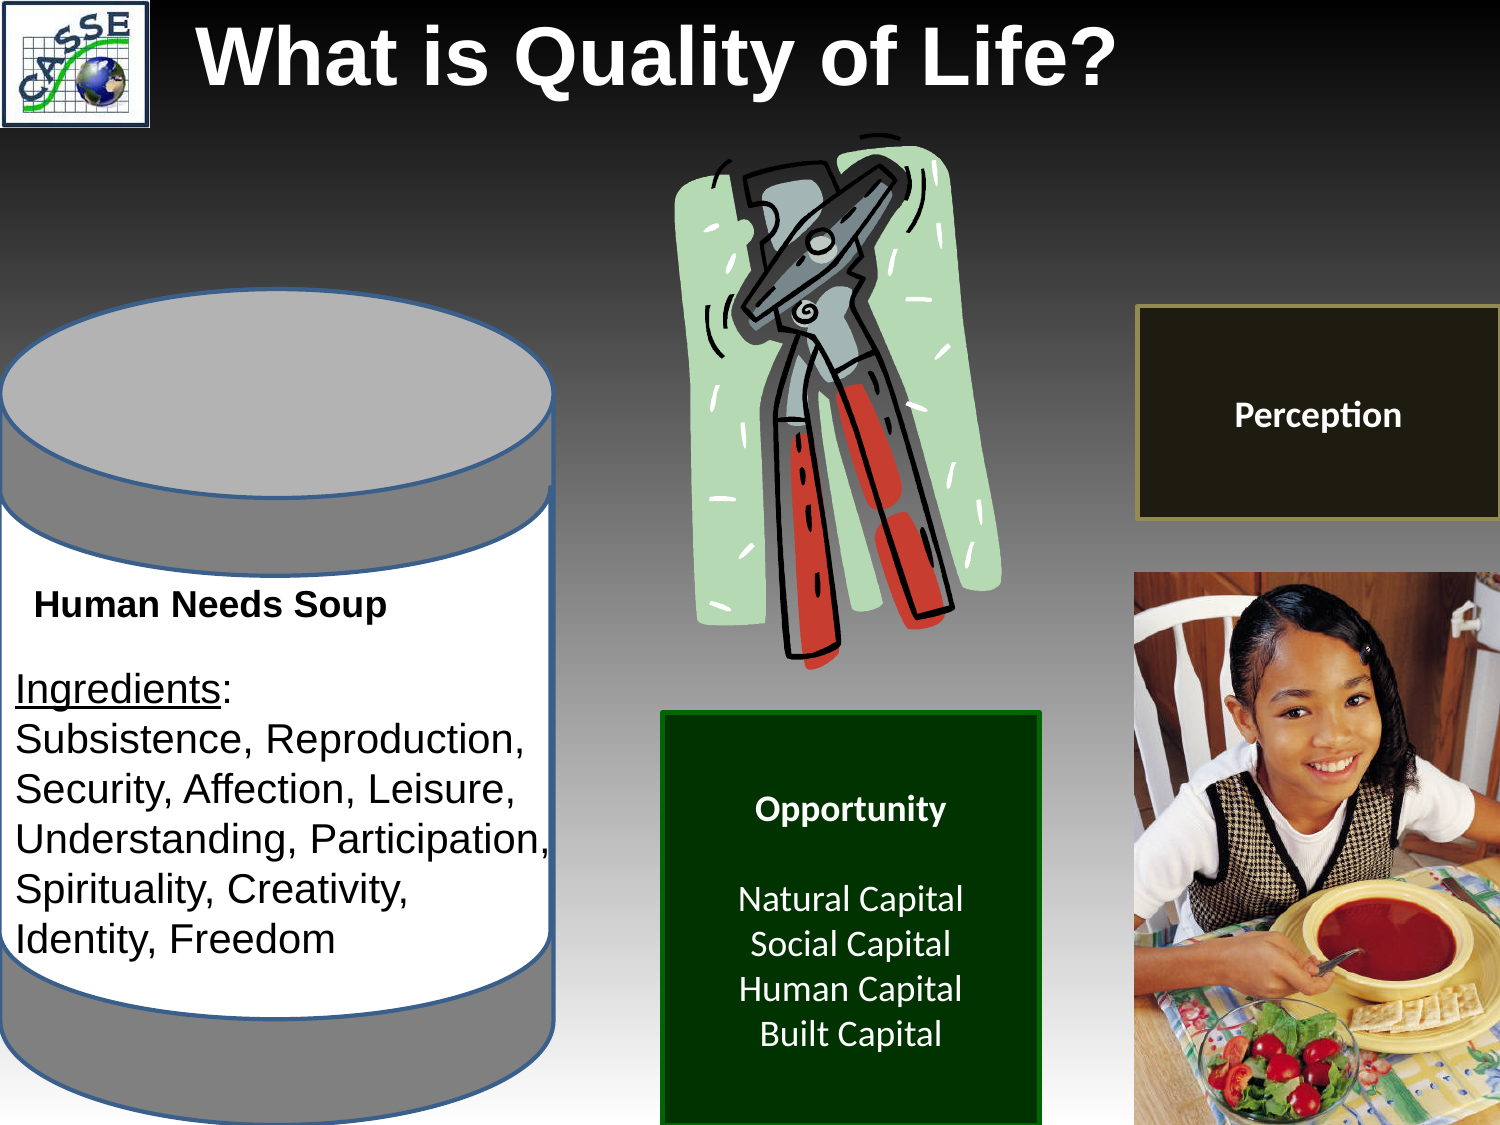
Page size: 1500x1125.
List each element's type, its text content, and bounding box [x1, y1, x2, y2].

text_box [0, 400, 554, 654]
text_box Perception [1137, 306, 1500, 519]
text_box [0, 970, 554, 1125]
picture [1134, 572, 1500, 1125]
picture [0, 0, 150, 128]
text_box Human Needs Soup [18, 572, 553, 633]
text_box Opportunity Natural Capital Social Capital Human Capital Built Capital [662, 712, 1040, 1125]
text_box Ingredients: Subsistence, Reproduction, Security, Affection, Leisure, Understanding, Participation, Spirituality, Creativity, Identity, Freedom [0, 654, 610, 970]
text_box Land System Change [0, 289, 554, 499]
text_box What is Quality of Life? [180, 0, 1136, 110]
picture [671, 127, 1009, 677]
